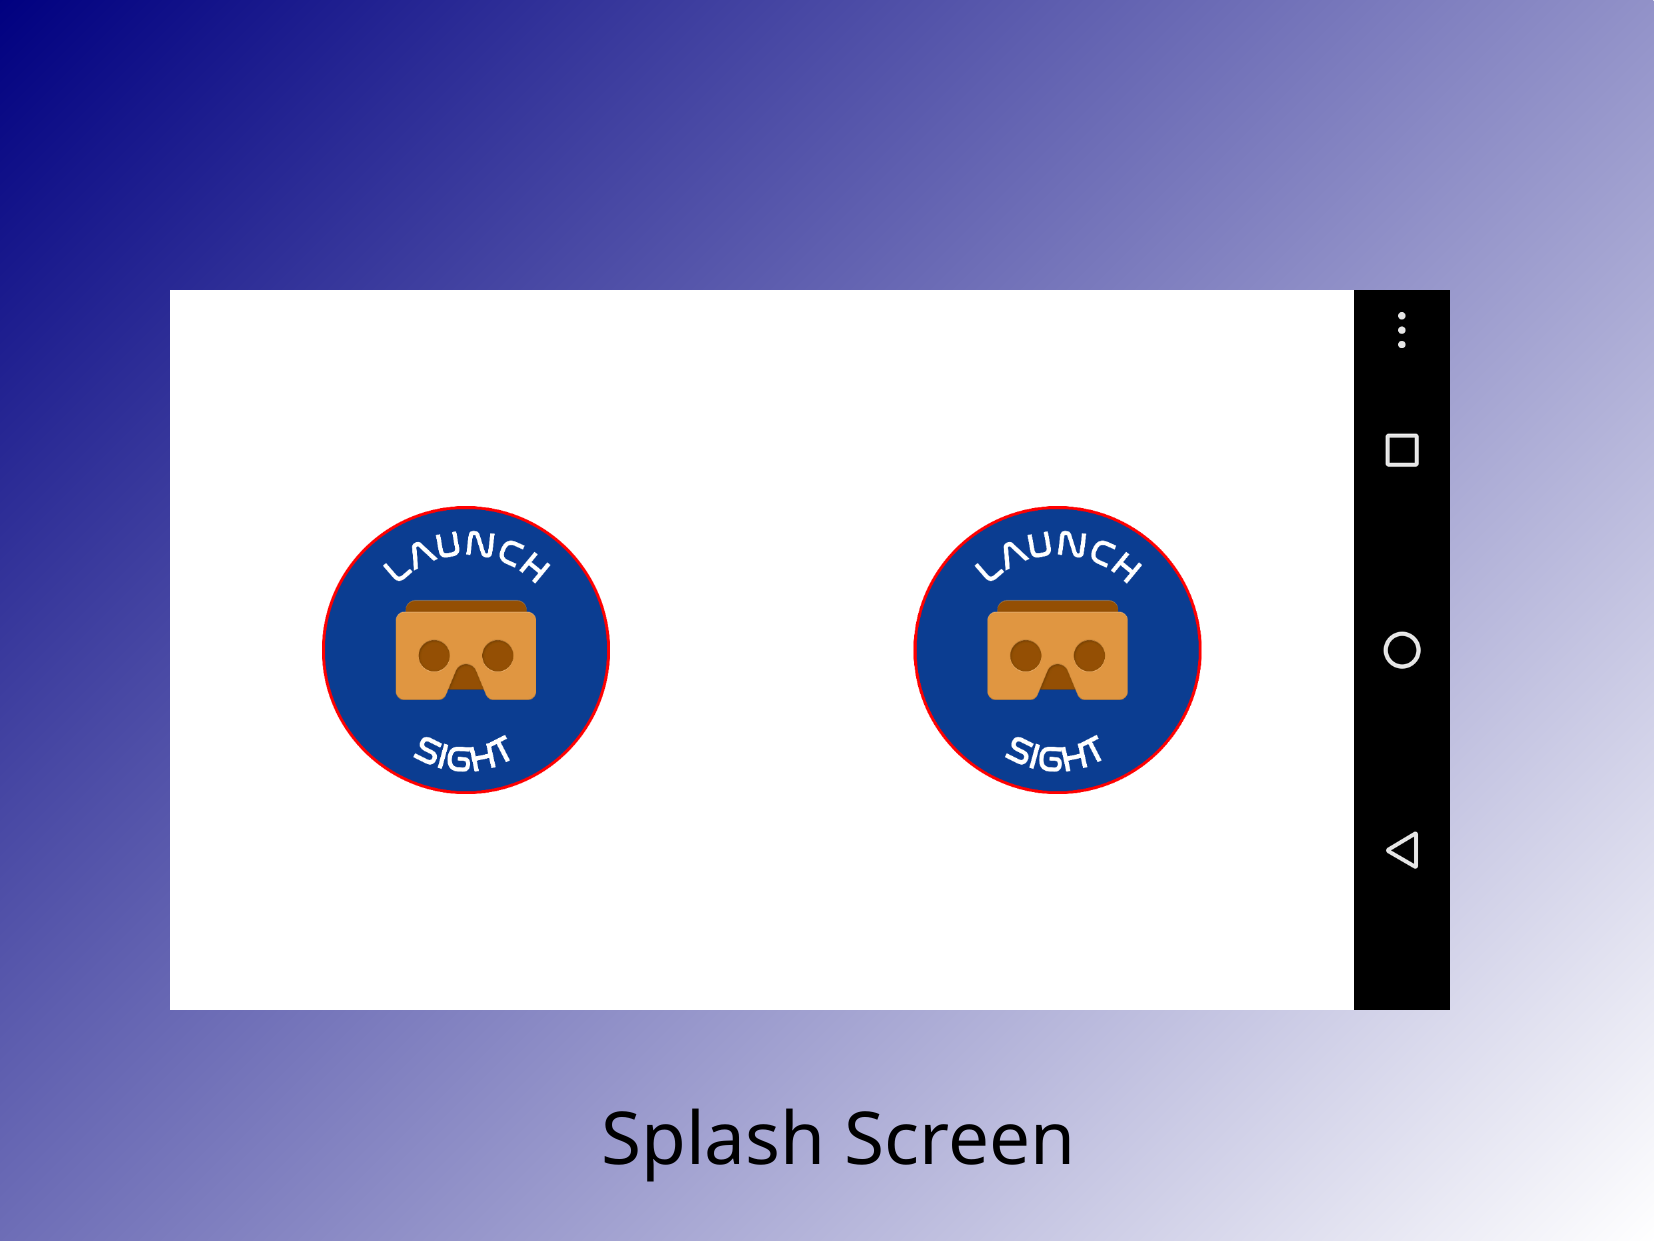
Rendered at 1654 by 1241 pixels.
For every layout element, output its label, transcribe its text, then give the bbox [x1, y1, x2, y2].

picture [170, 290, 1450, 1010]
title Splash Screen [94, 1033, 1583, 1241]
